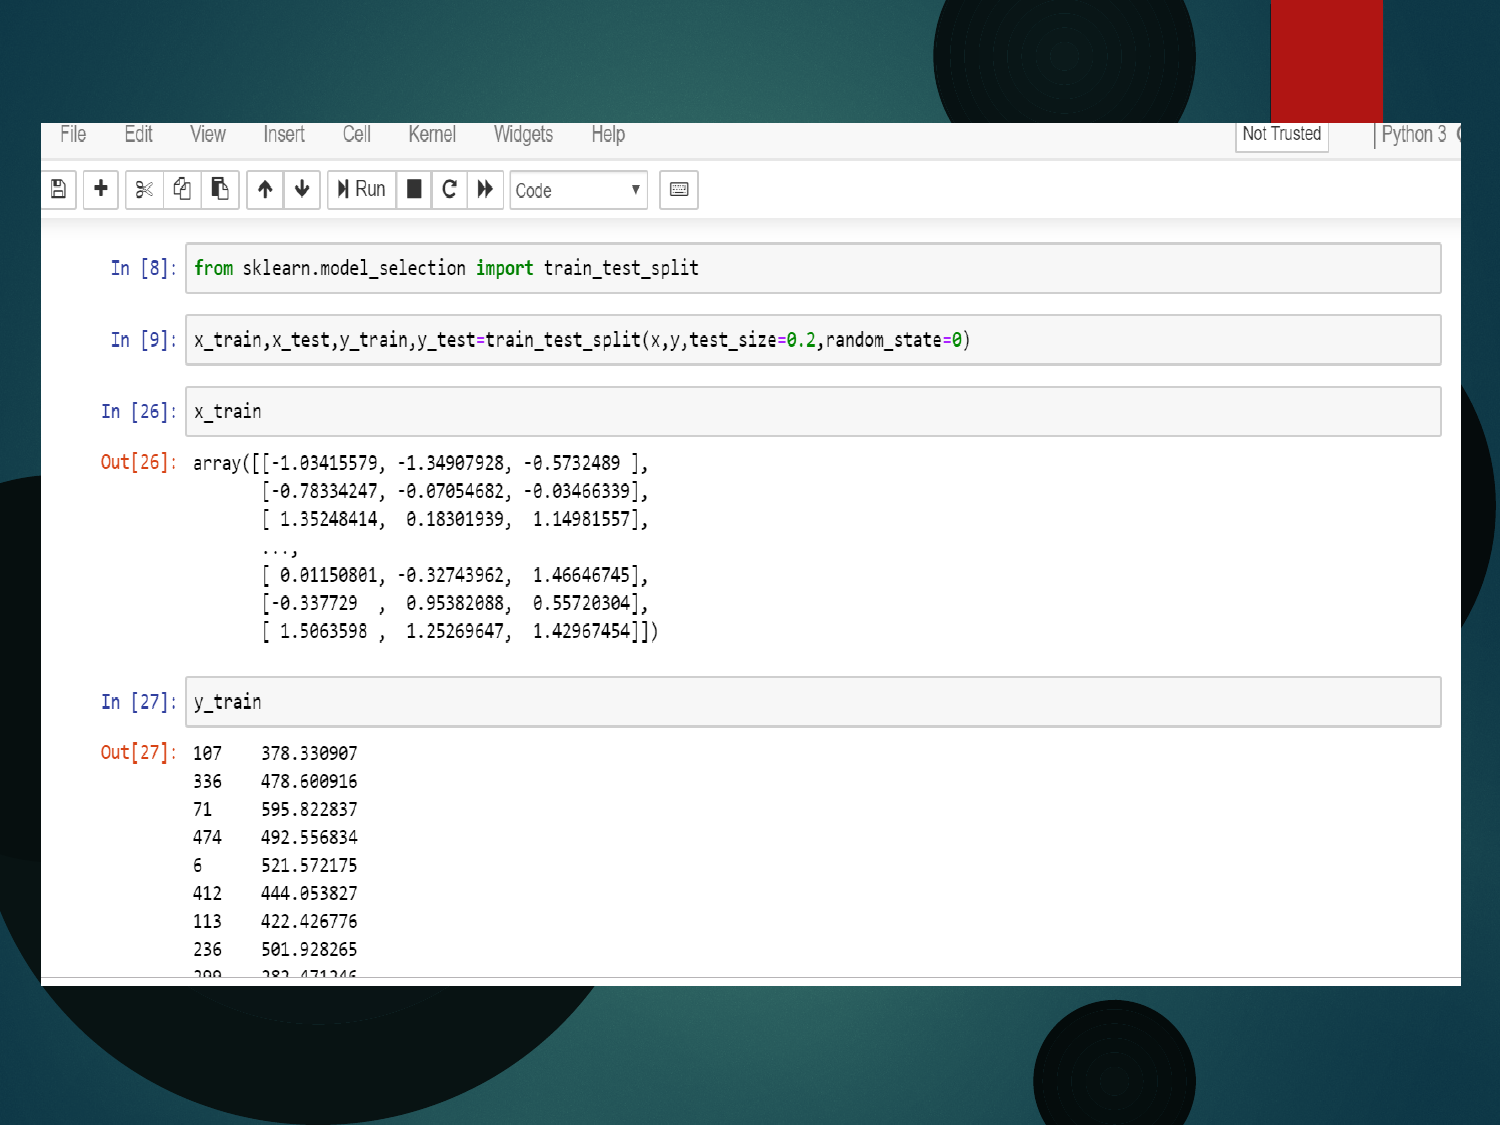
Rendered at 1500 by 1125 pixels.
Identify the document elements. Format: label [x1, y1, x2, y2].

picture [41, 123, 1461, 986]
